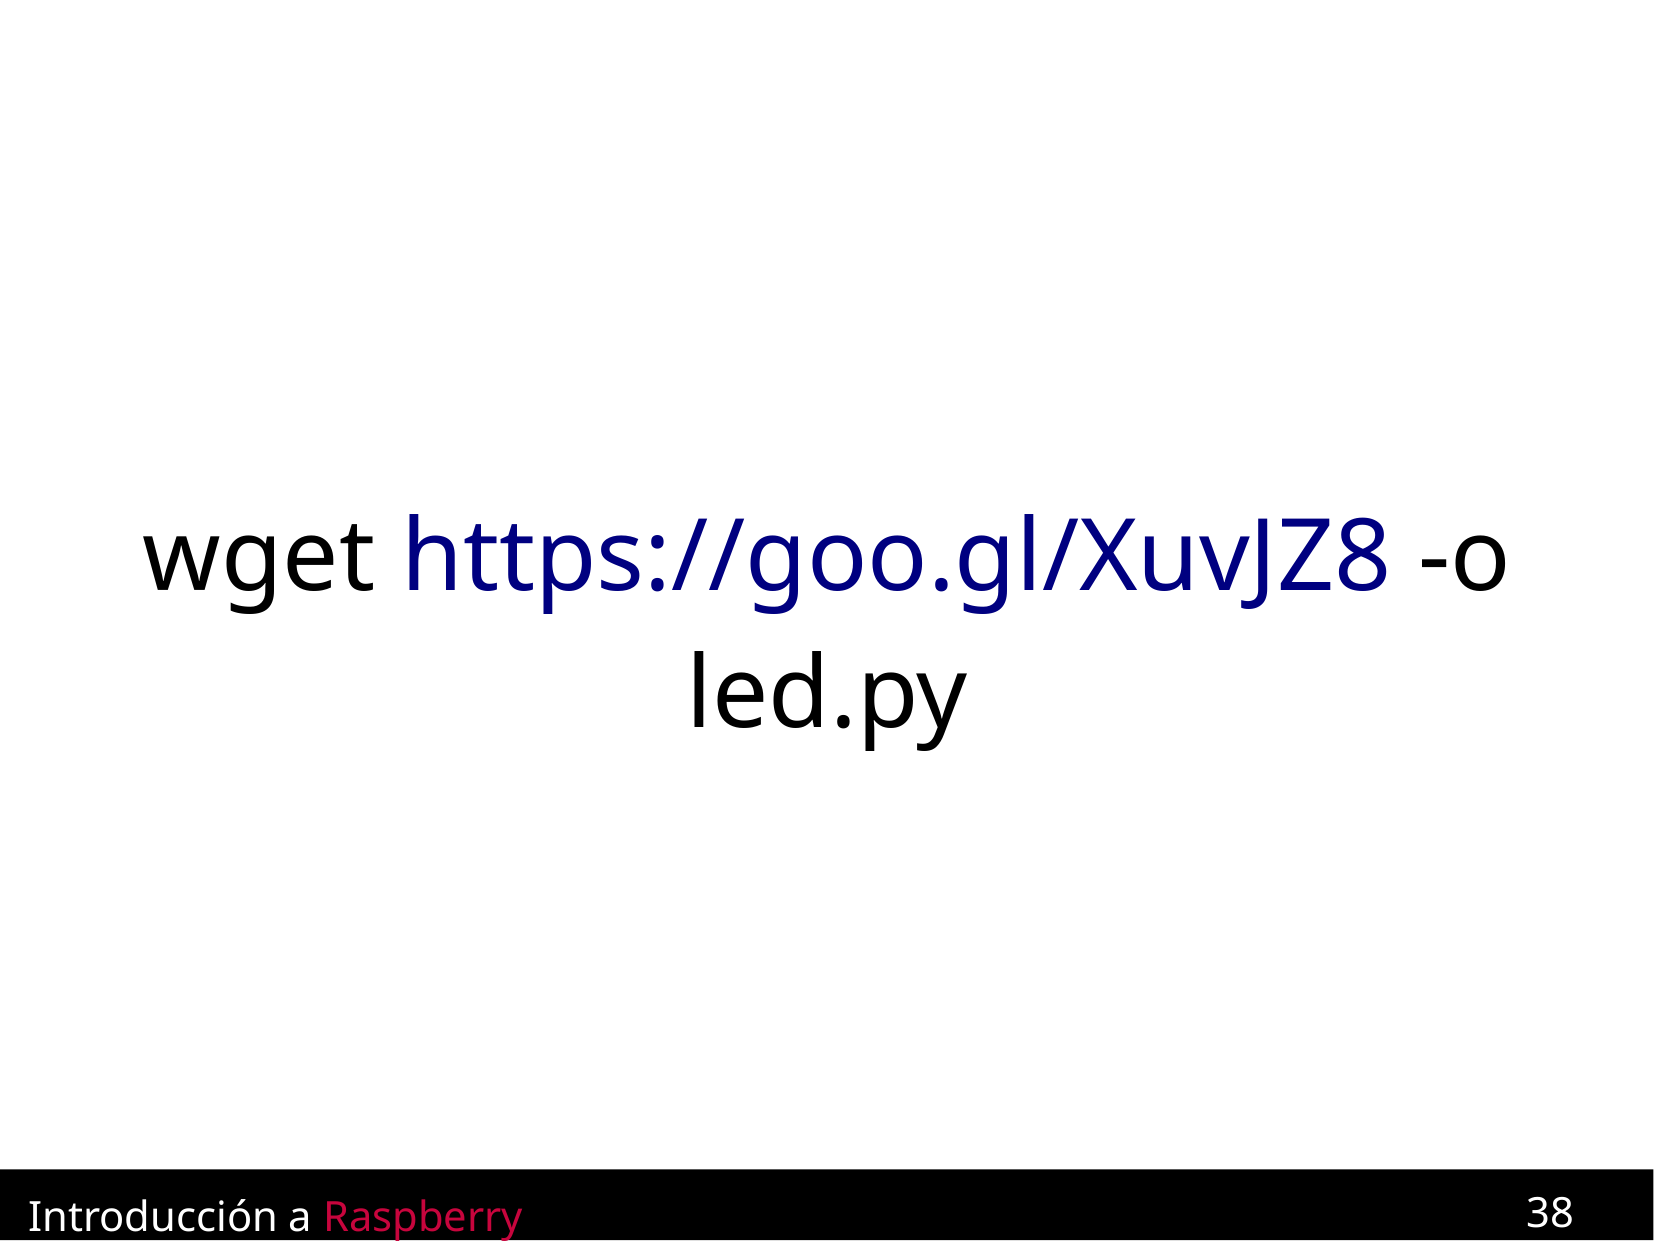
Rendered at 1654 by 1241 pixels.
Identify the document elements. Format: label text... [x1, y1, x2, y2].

text_box Introducción a Raspberry Pi [13, 1179, 556, 1241]
text_box <number> [1521, 1175, 1654, 1241]
title wget https://goo.gl/XuvJZ8 -o led.py [82, 510, 1572, 730]
text_box [0, 0, 1654, 1241]
